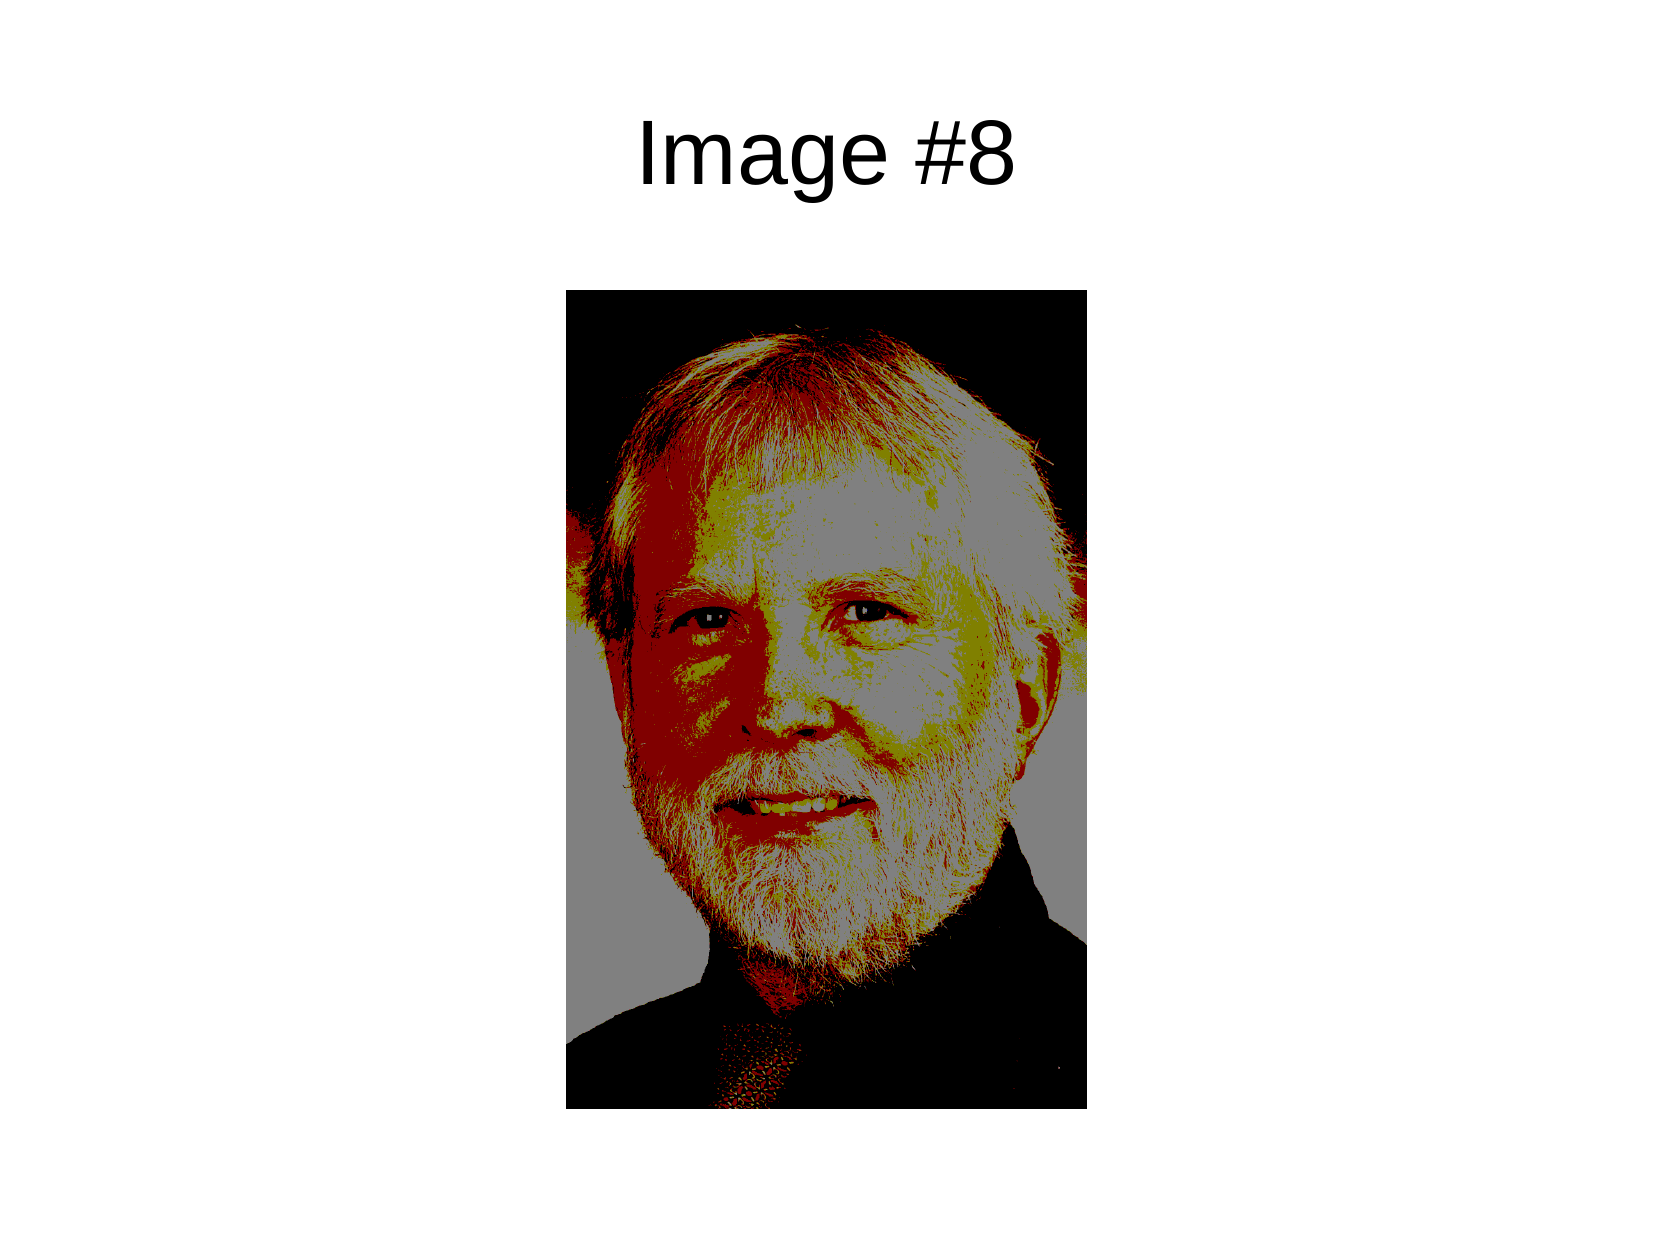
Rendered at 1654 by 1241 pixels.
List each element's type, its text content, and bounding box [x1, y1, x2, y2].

picture [566, 290, 1087, 1109]
title Image #8 [82, 49, 1571, 257]
